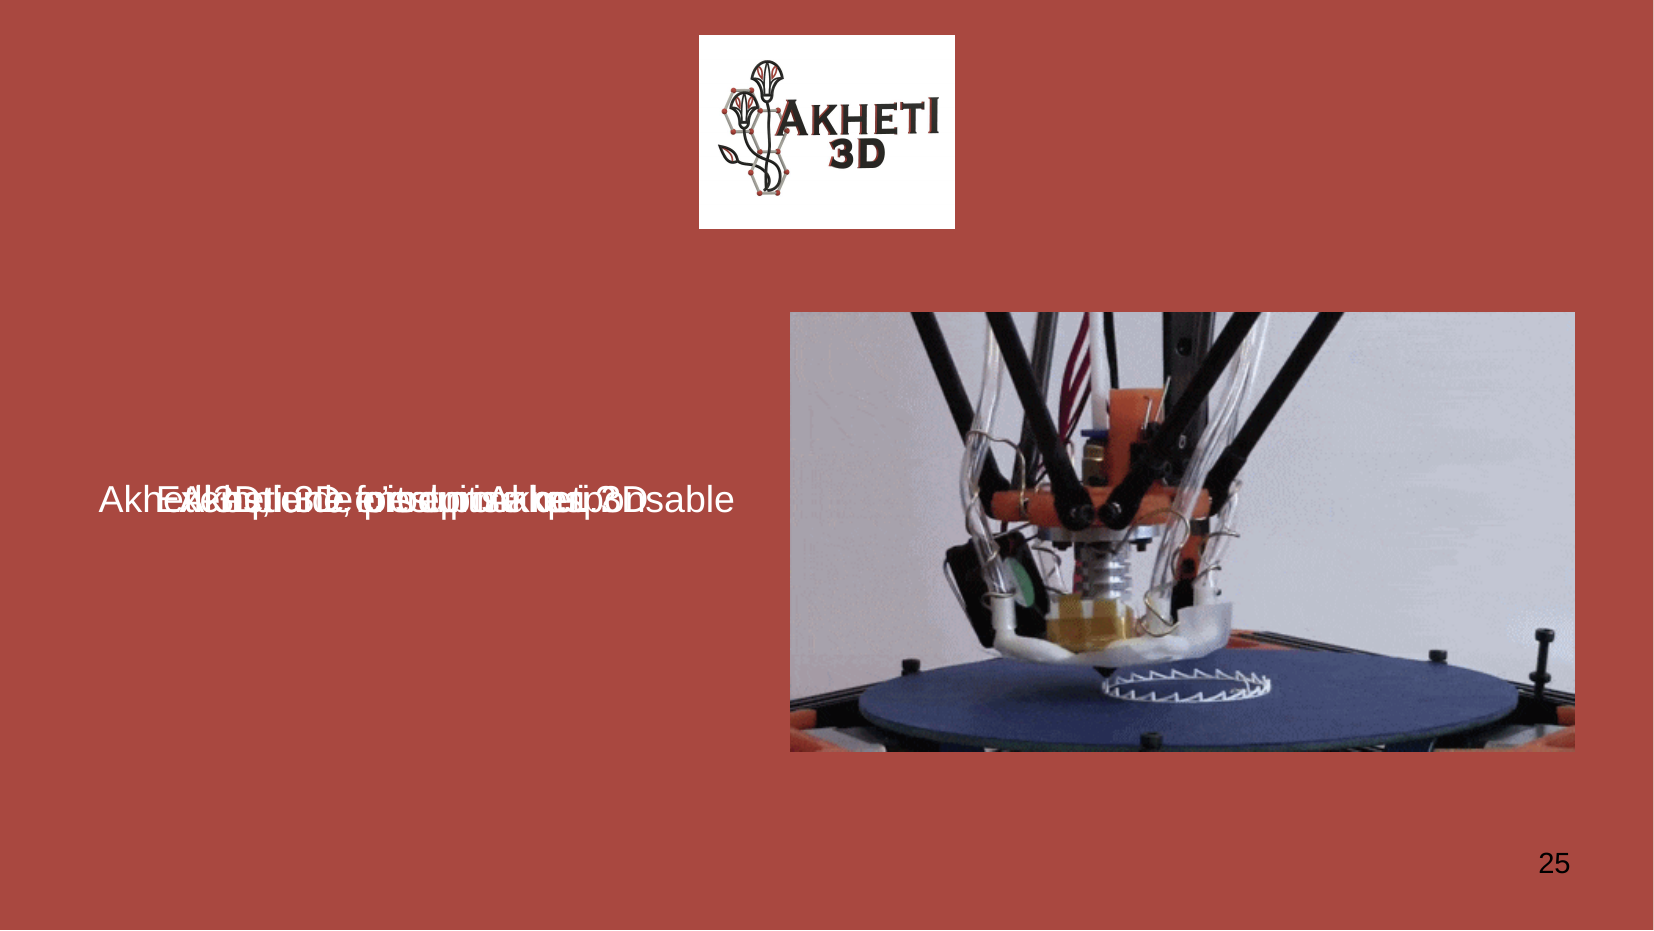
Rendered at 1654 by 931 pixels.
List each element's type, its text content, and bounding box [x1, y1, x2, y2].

text_box Akheti 3D, une entreprise responsable [83, 471, 141, 529]
text_box Exemple de produit Akheti 3D [141, 471, 665, 529]
picture [699, 35, 955, 229]
picture [790, 312, 1575, 752]
text_box Akheti 3D, une entreprise responsable [665, 471, 752, 529]
